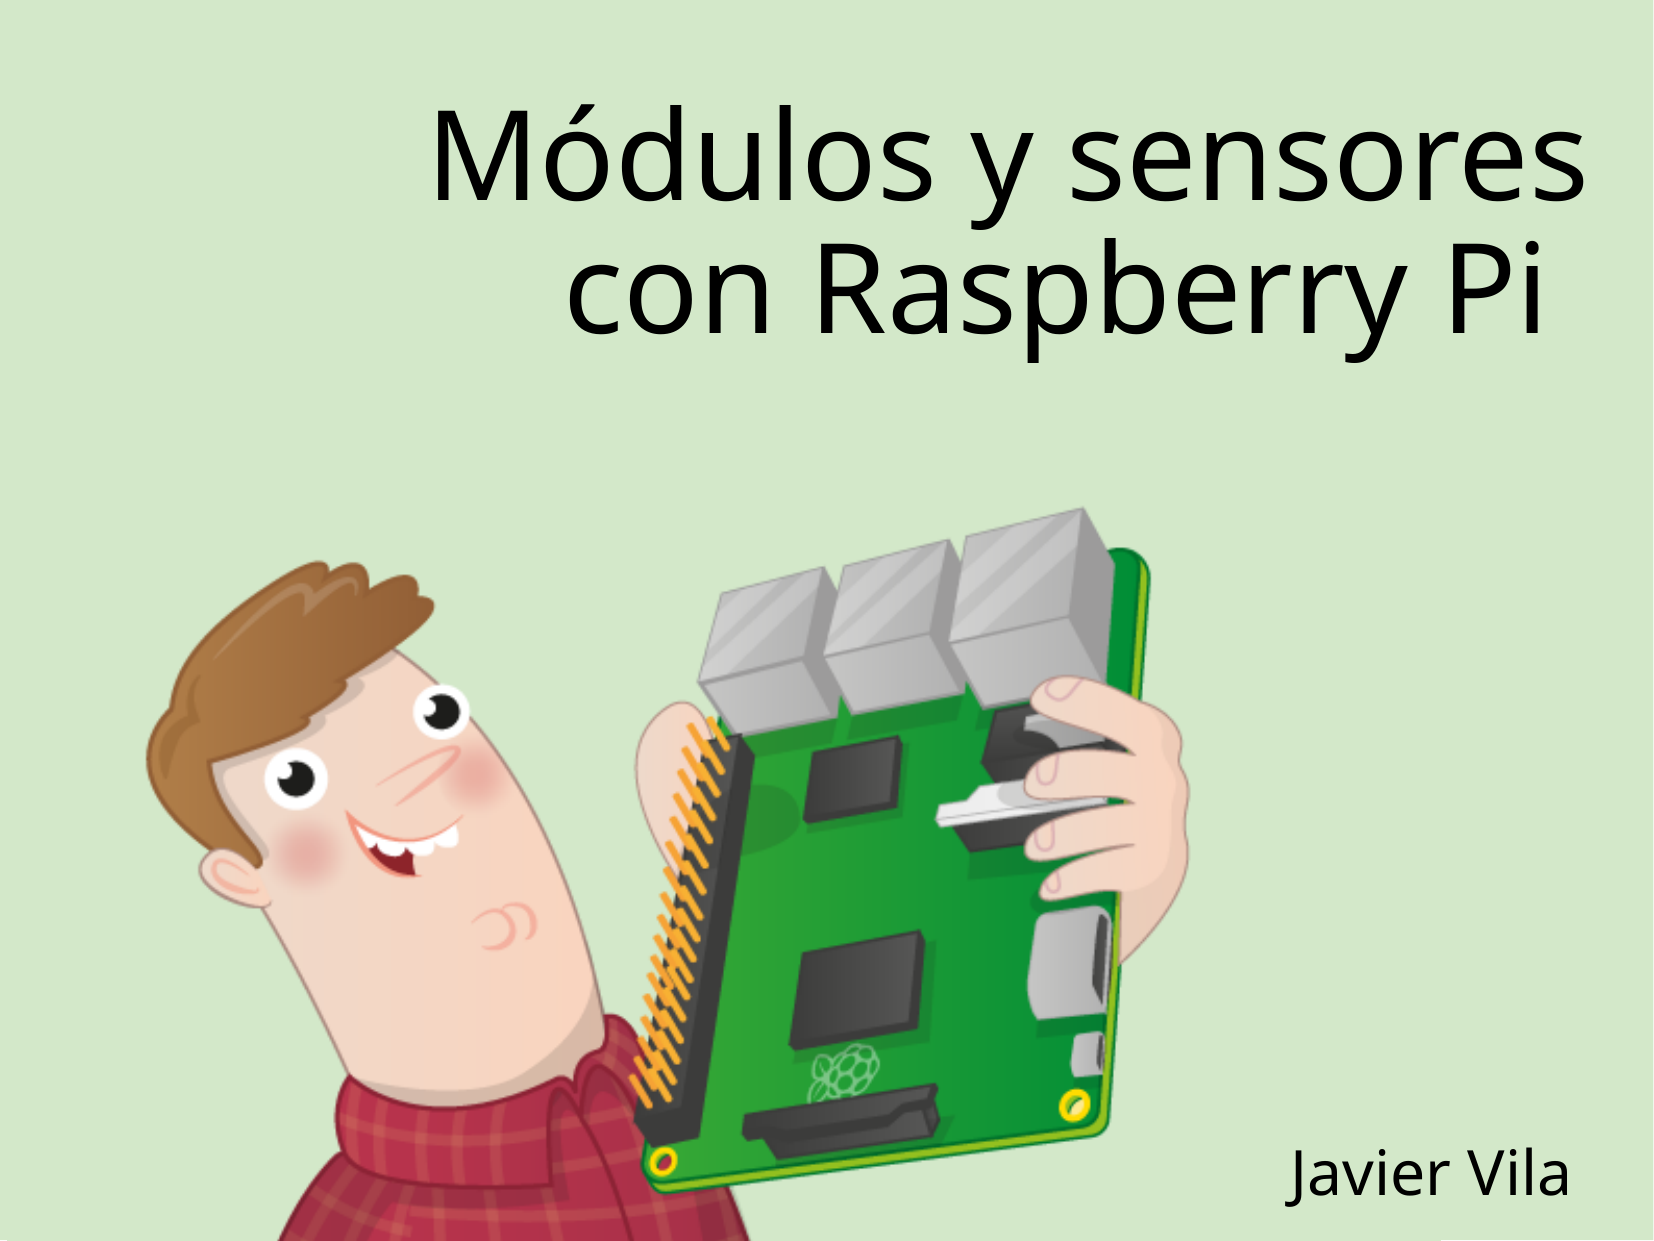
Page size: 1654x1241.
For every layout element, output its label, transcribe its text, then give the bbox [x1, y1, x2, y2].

text_box con Raspberry Pi [549, 192, 1654, 355]
picture [7, 490, 1441, 1241]
text_box Javier Vila [1275, 1121, 1594, 1210]
text_box Módulos y sensores [411, 59, 1654, 221]
text_box [0, 0, 1654, 1241]
